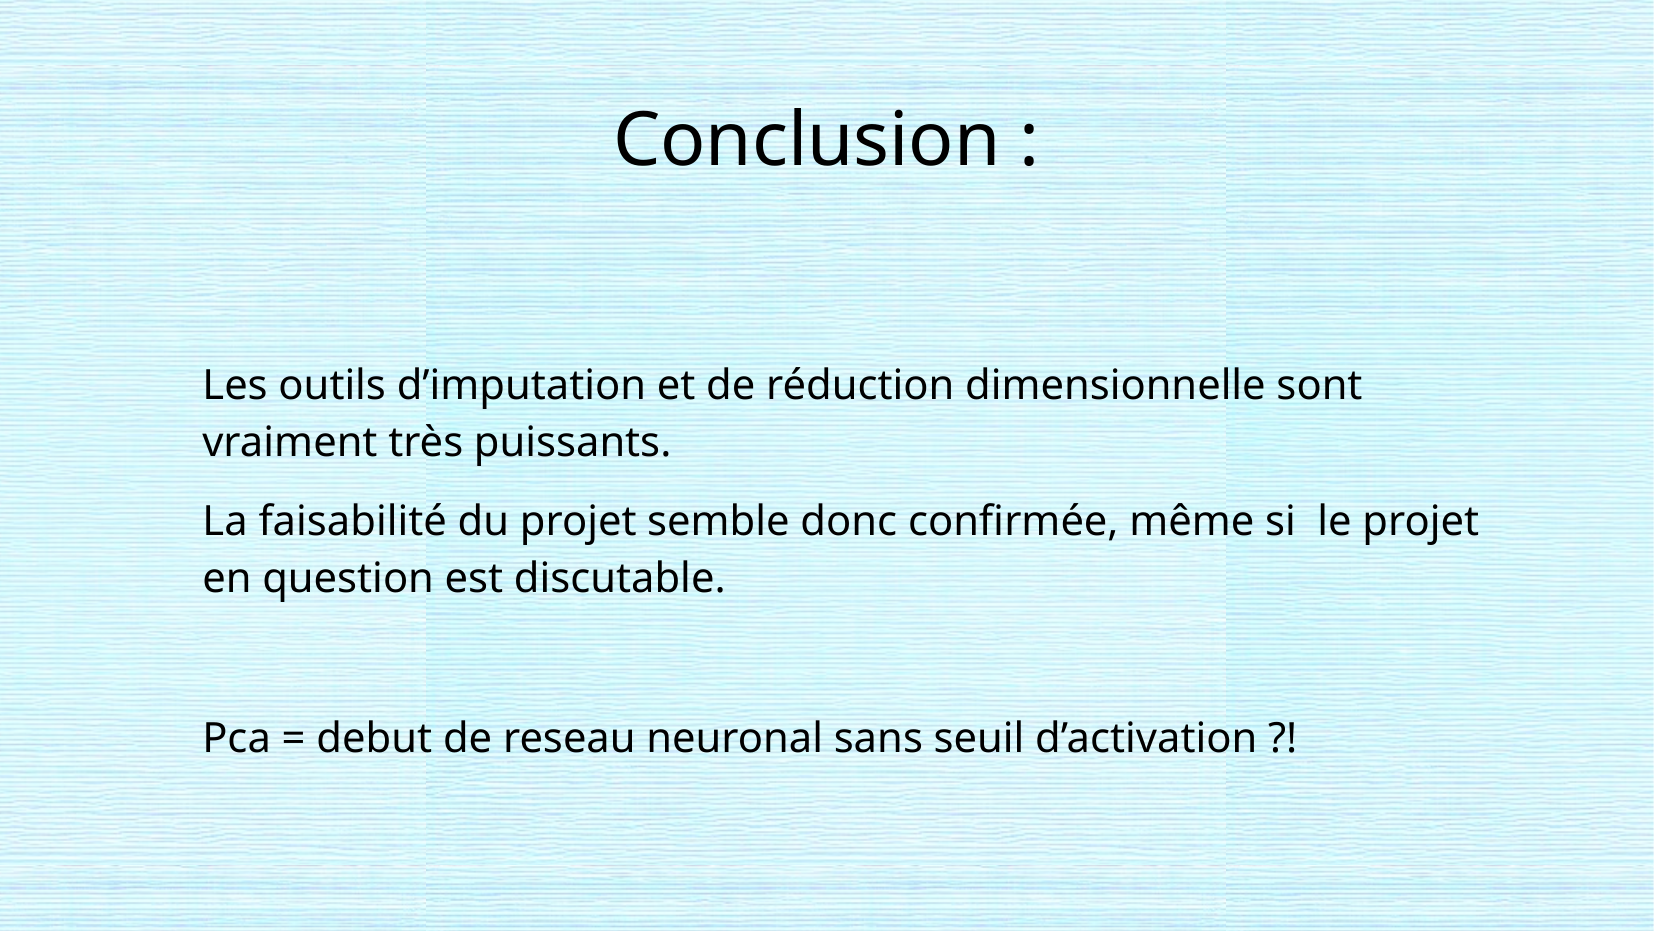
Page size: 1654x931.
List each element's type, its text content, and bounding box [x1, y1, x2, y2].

list Les outils d’imputation et de réduction dimensionnelle sont vraiment très puissants. La faisabilité du projet semble donc confirmée, même si le projet en question est discutable. Pca = debut de reseau neuronal sans seuil d’activation ?! [147, 354, 1506, 768]
title Conclusion : [82, 59, 1571, 215]
